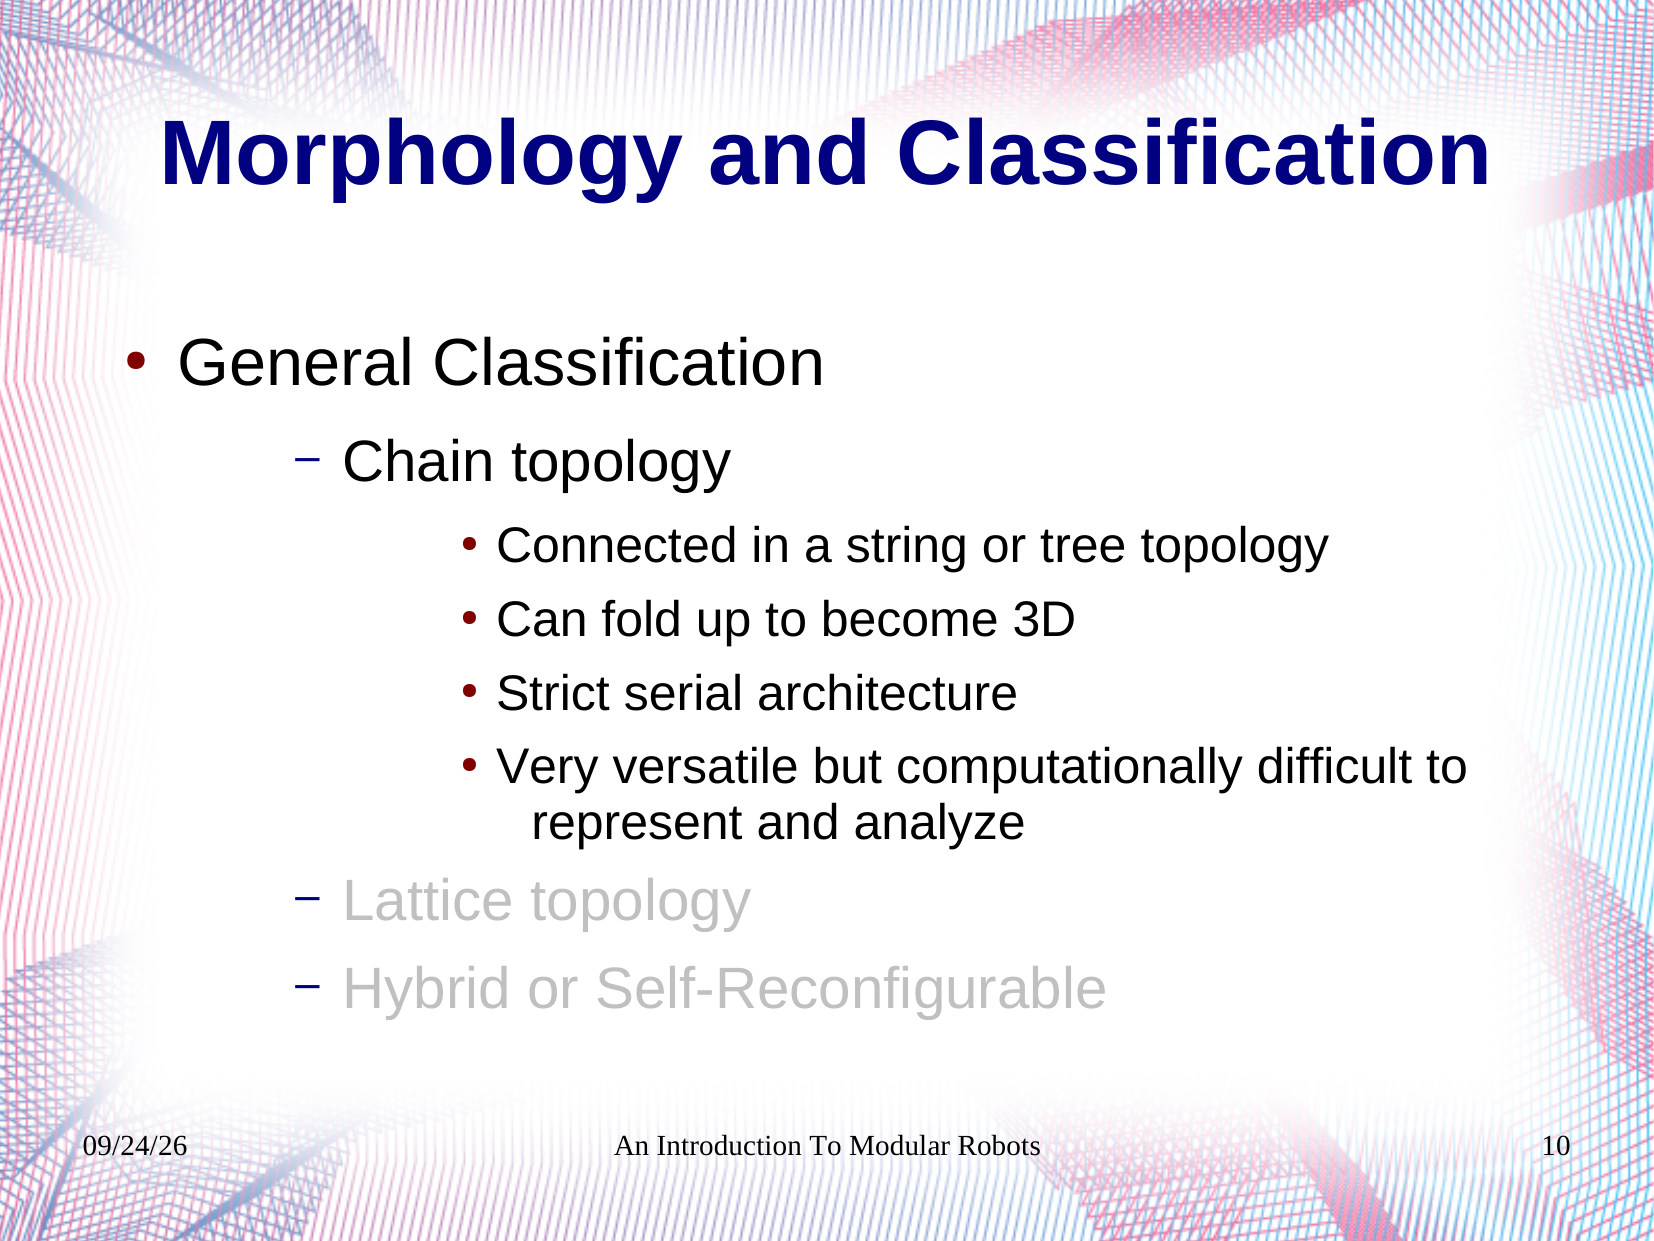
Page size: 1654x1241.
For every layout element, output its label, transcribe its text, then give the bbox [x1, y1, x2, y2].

list General Classification Chain topology Connected in a string or tree topology Can fold up to become 3D Strict serial architecture Very versatile but computationally difficult to represent and analyze Lattice topology Hybrid or Self-Reconfigurable [106, 324, 1595, 1144]
picture [0, 0, 1654, 1241]
title Morphology and Classification [82, 49, 1571, 257]
